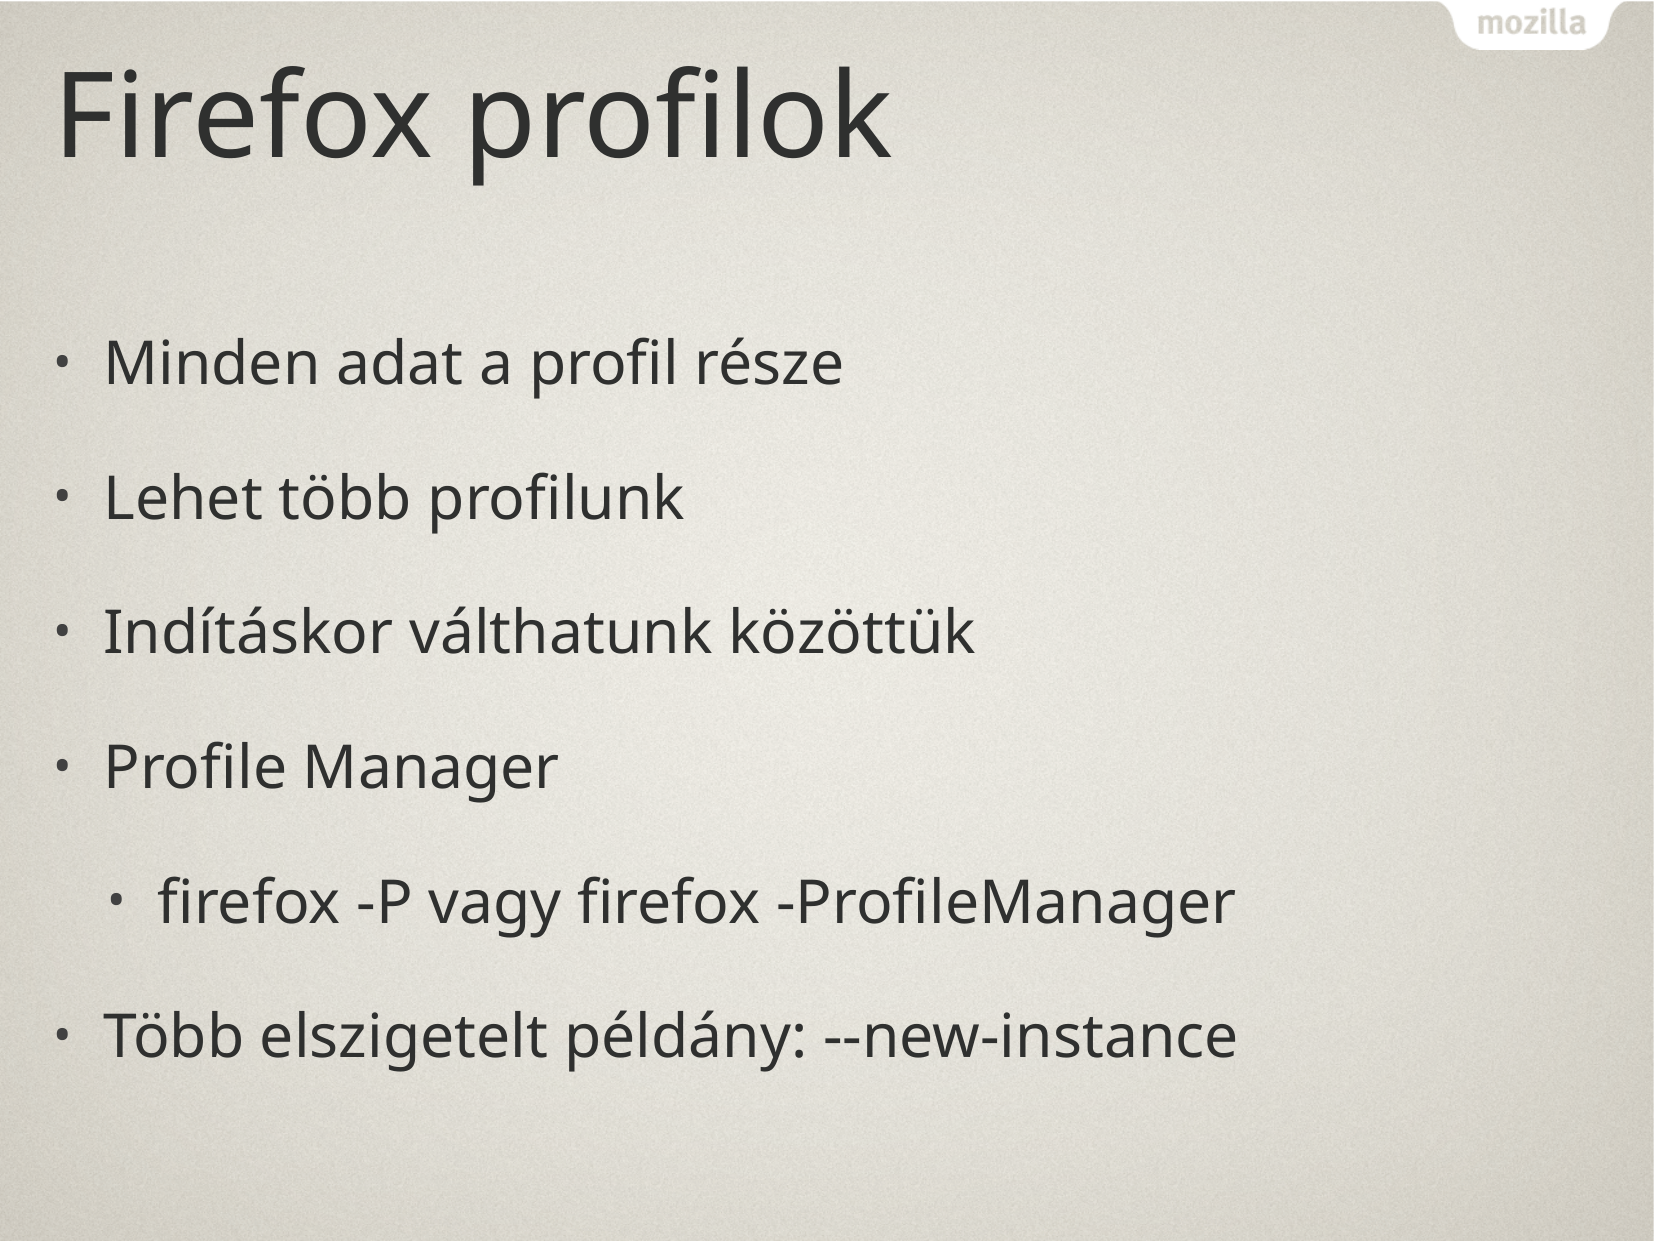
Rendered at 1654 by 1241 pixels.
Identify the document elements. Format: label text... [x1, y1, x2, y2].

list Minden adat a profil része Lehet több profilunk Indításkor válthatunk közöttük Profile Manager firefox -P vagy firefox -ProfileManager Több elszigetelt példány: --new-instance [45, 200, 1619, 1193]
picture [0, 0, 1654, 1241]
title Firefox profilok [45, 0, 1609, 200]
